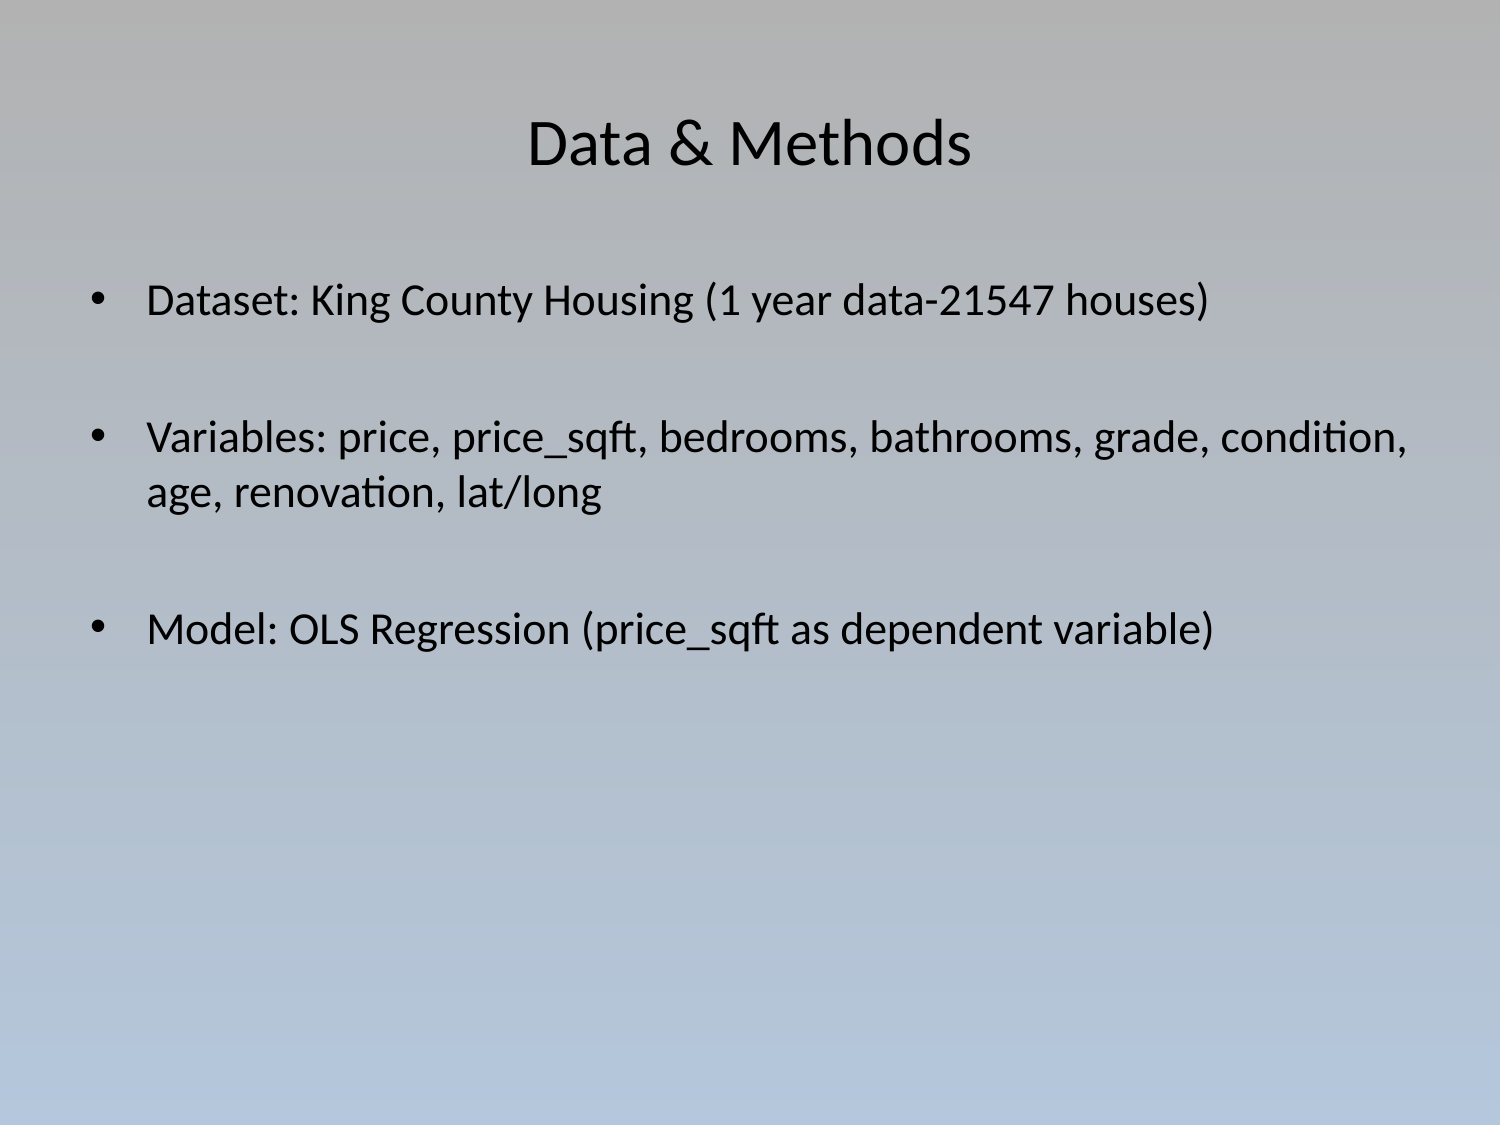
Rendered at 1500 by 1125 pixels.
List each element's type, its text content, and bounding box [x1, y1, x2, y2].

title Data & Methods [75, 45, 1425, 233]
list Dataset: King County Housing (1 year data-21547 houses) Variables: price, price_sqft, bedrooms, bathrooms, grade, condition, age, renovation, lat/long Model: OLS Regression (price_sqft as dependent variable) [75, 262, 1425, 1005]
